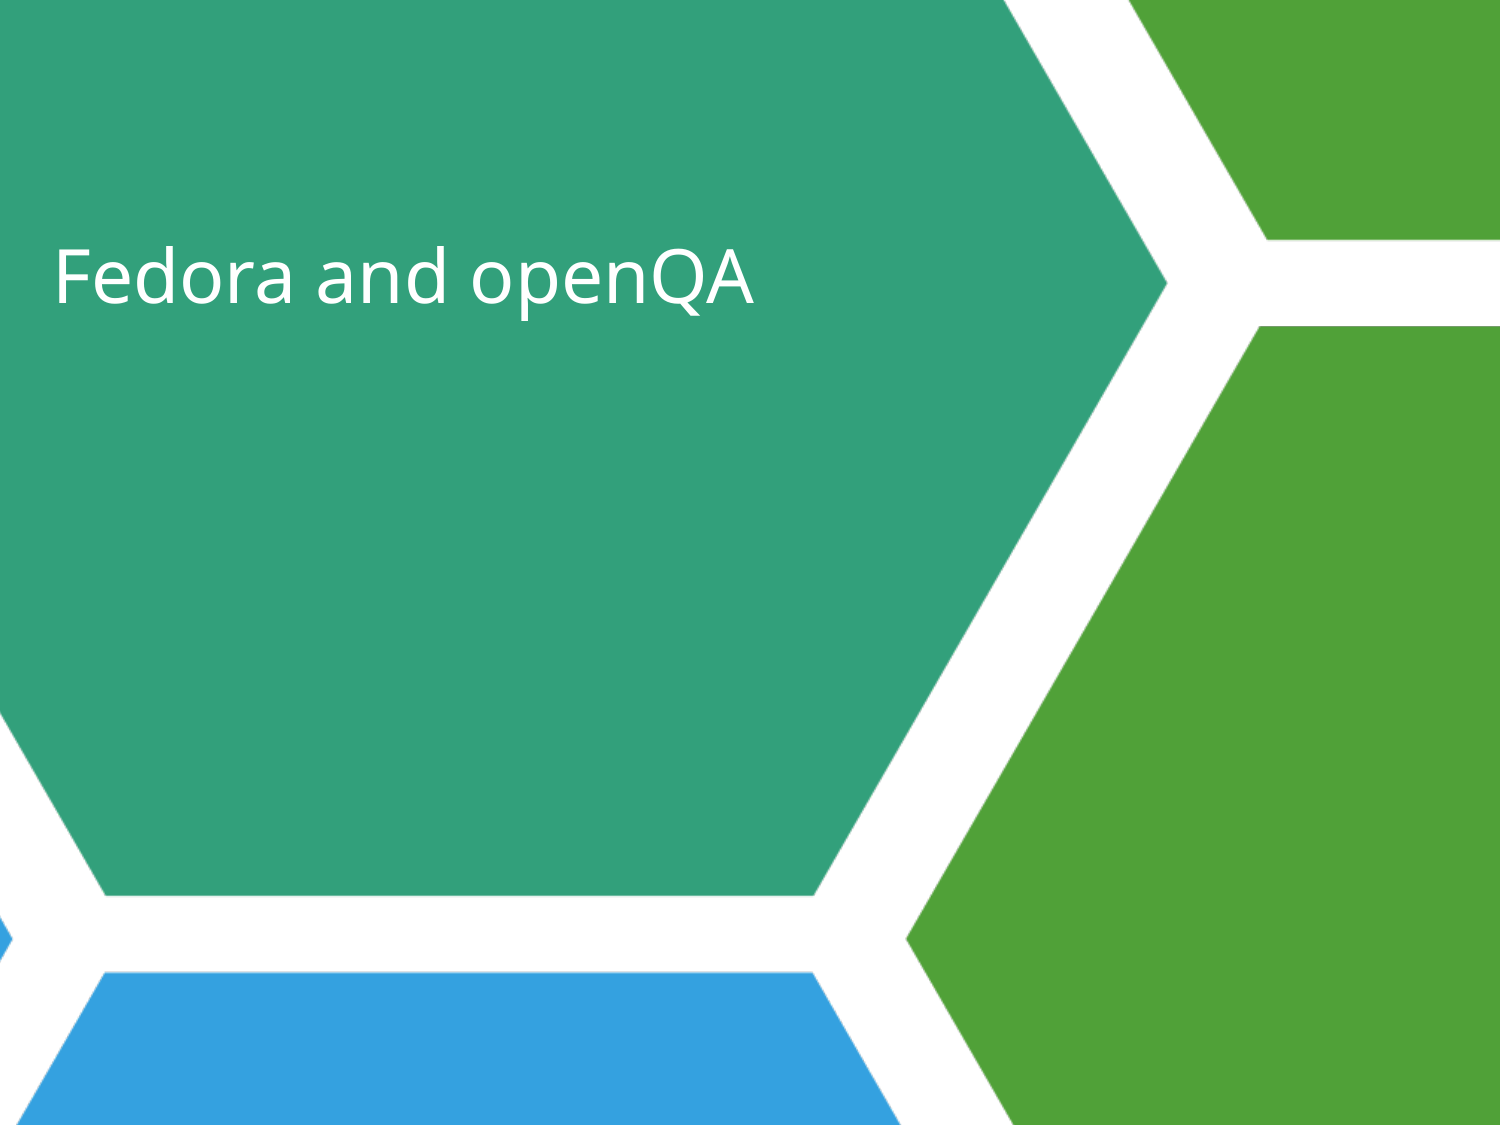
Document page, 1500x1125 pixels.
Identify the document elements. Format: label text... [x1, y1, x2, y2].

picture [0, 0, 1500, 1125]
title Fedora and openQA [52, 147, 1099, 401]
